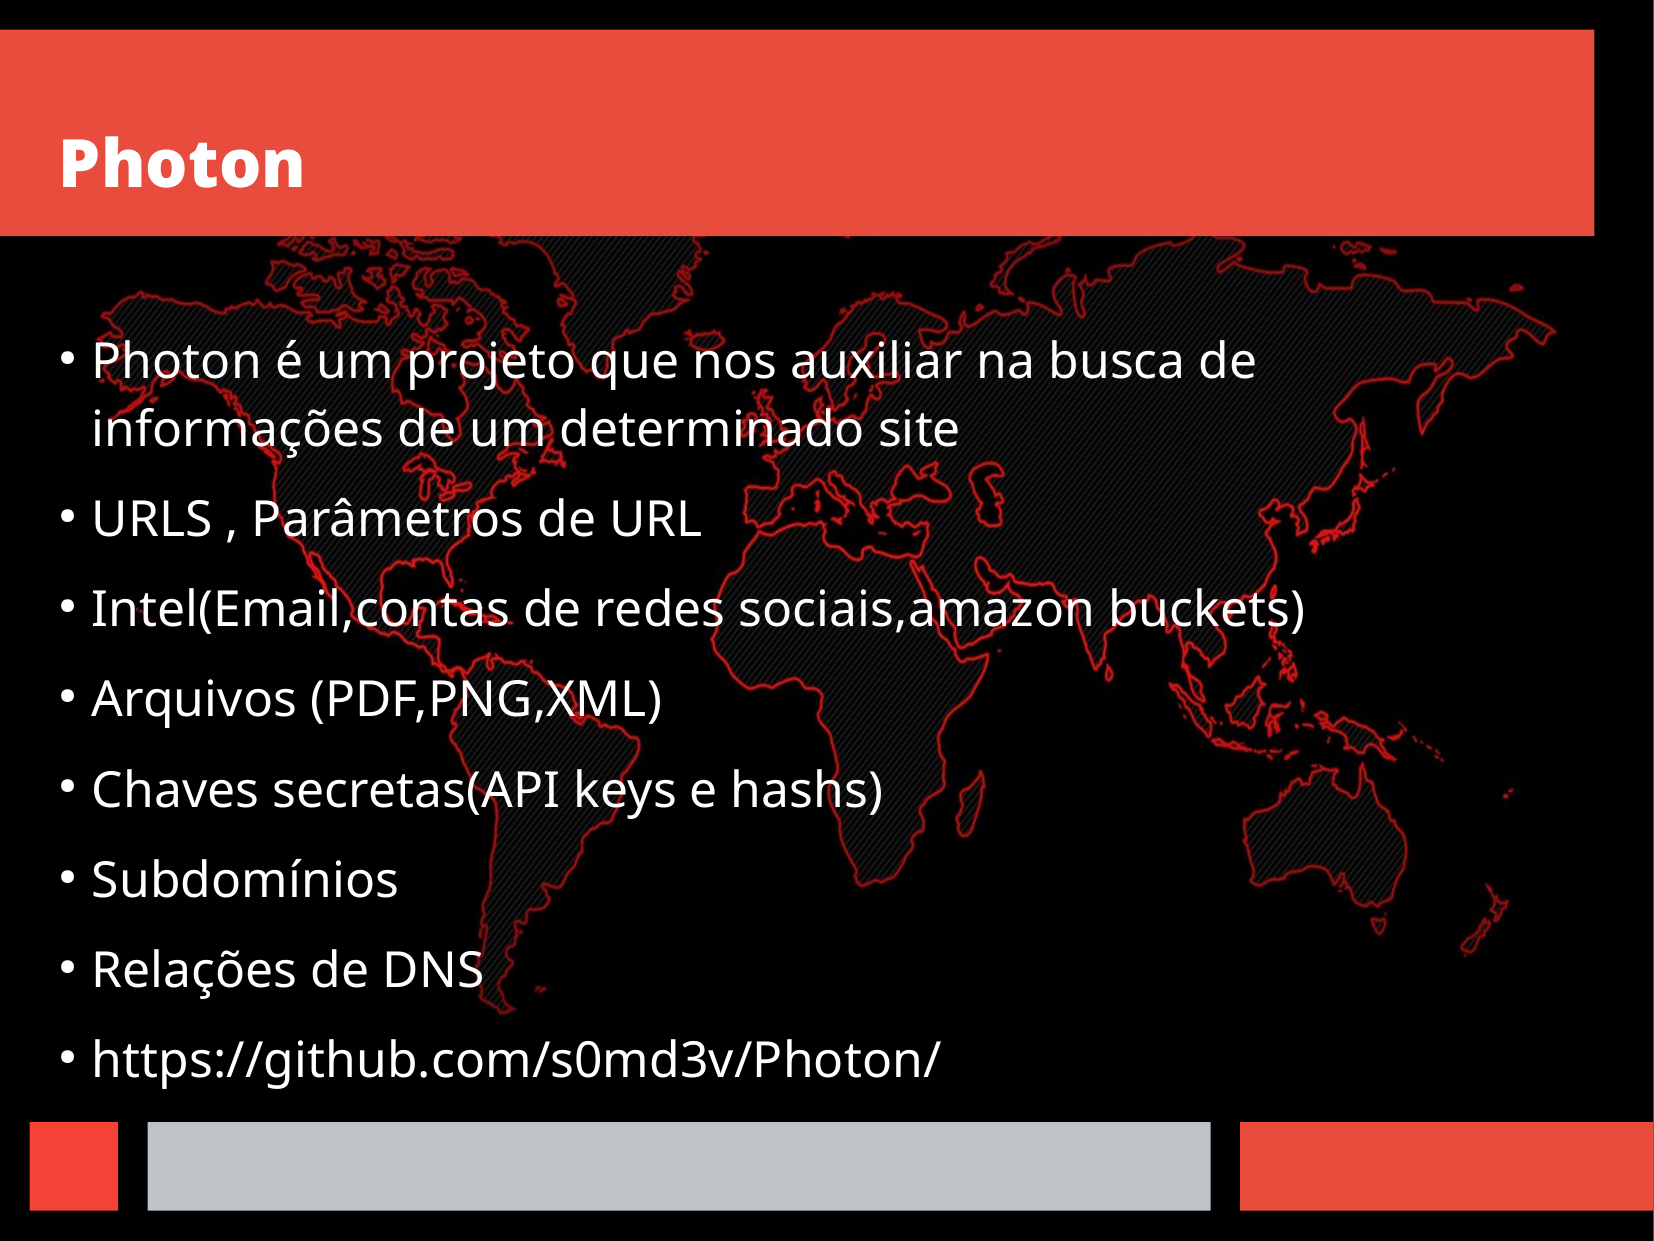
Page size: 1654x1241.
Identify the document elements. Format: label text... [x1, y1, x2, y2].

title Photon [59, 59, 1595, 207]
picture [0, 0, 1654, 1241]
list Photon é um projeto que nos auxiliar na busca de informações de um determinado site URLS , Parâmetros de URL Intel(Email,contas de redes sociais,amazon buckets) Arquivos (PDF,PNG,XML) Chaves secretas(API keys e hashs) Subdomínios Relações de DNS https://github.com/s0md3v/Photon/ [59, 324, 1565, 1093]
